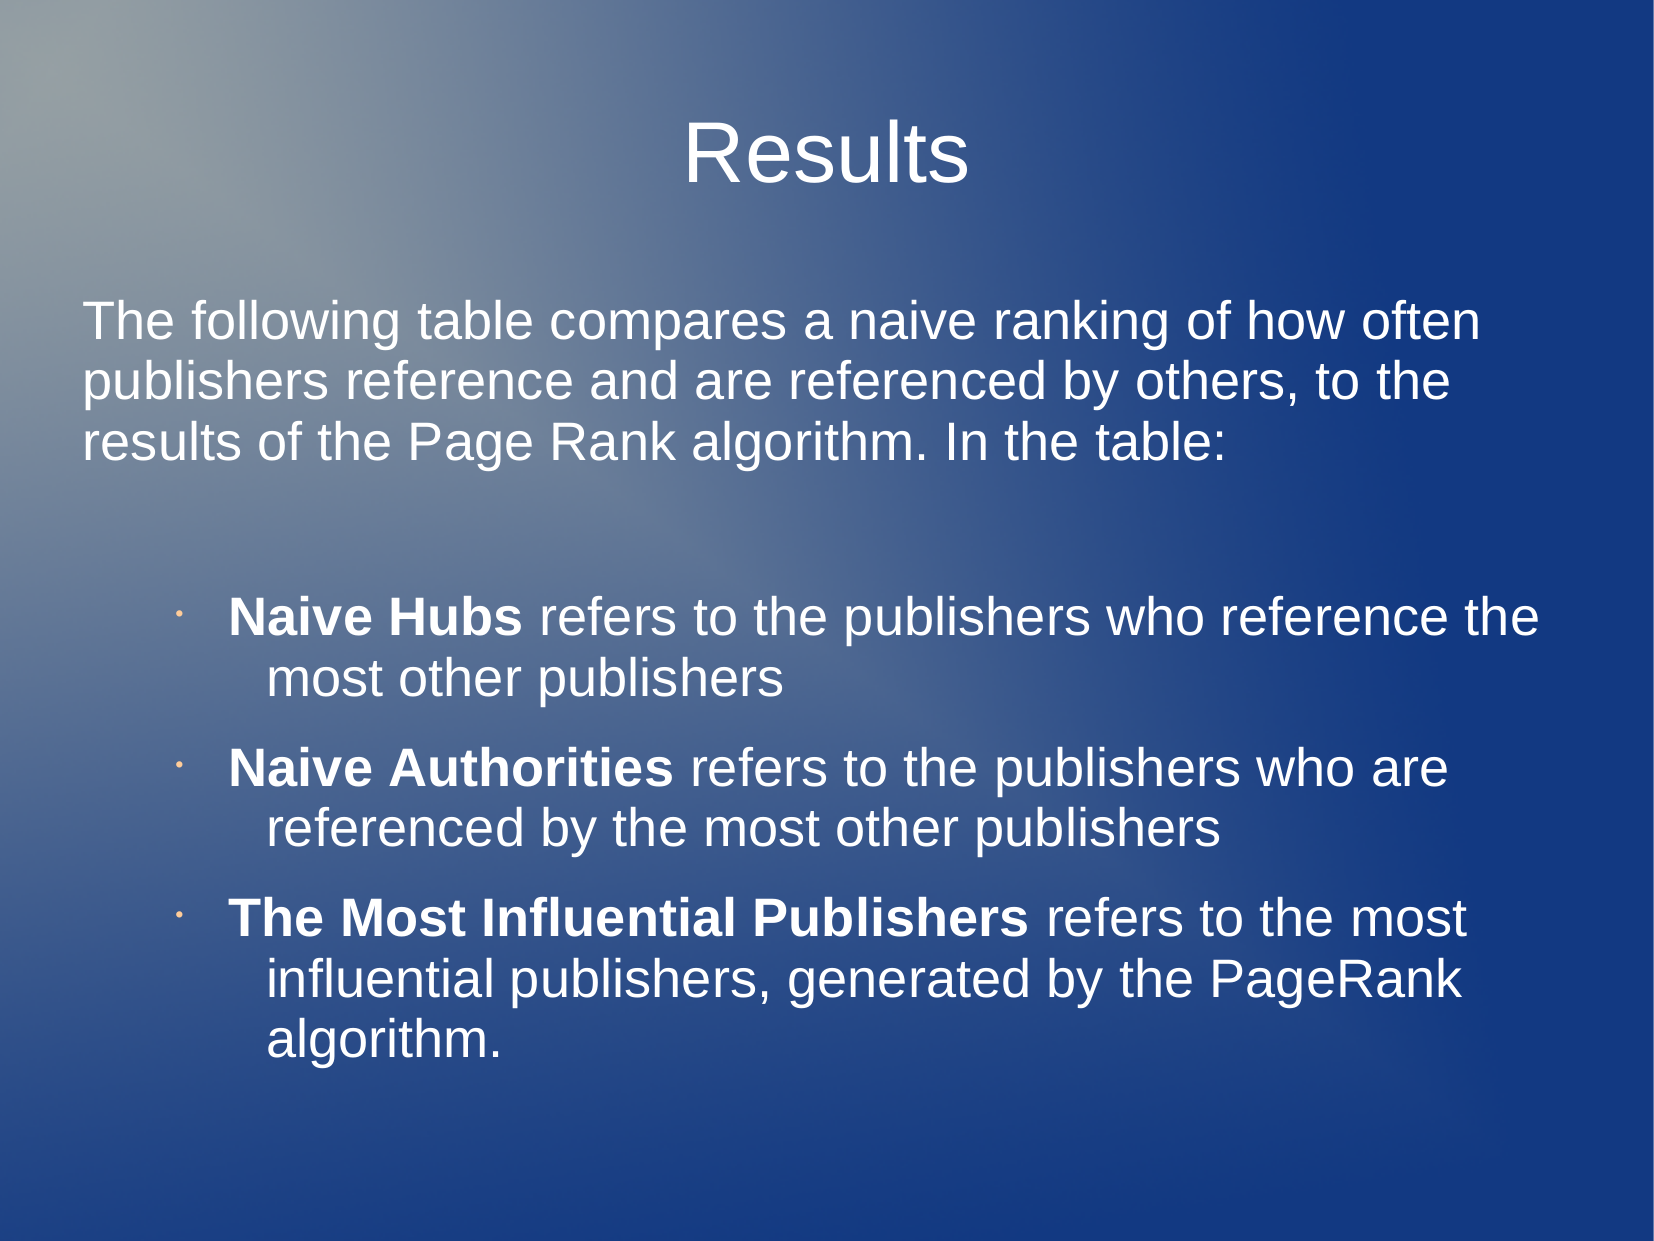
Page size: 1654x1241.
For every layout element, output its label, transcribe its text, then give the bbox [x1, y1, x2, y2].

picture [0, 0, 1654, 1241]
list The following table compares a naive ranking of how often publishers reference and are referenced by others, to the results of the Page Rank algorithm. In the table: Naive Hubs refers to the publishers who reference the most other publishers Naive Authorities refers to the publishers who are referenced by the most other publishers The Most Influential Publishers refers to the most influential publishers, generated by the PageRank algorithm. [82, 290, 1571, 1109]
title Results [82, 49, 1571, 257]
